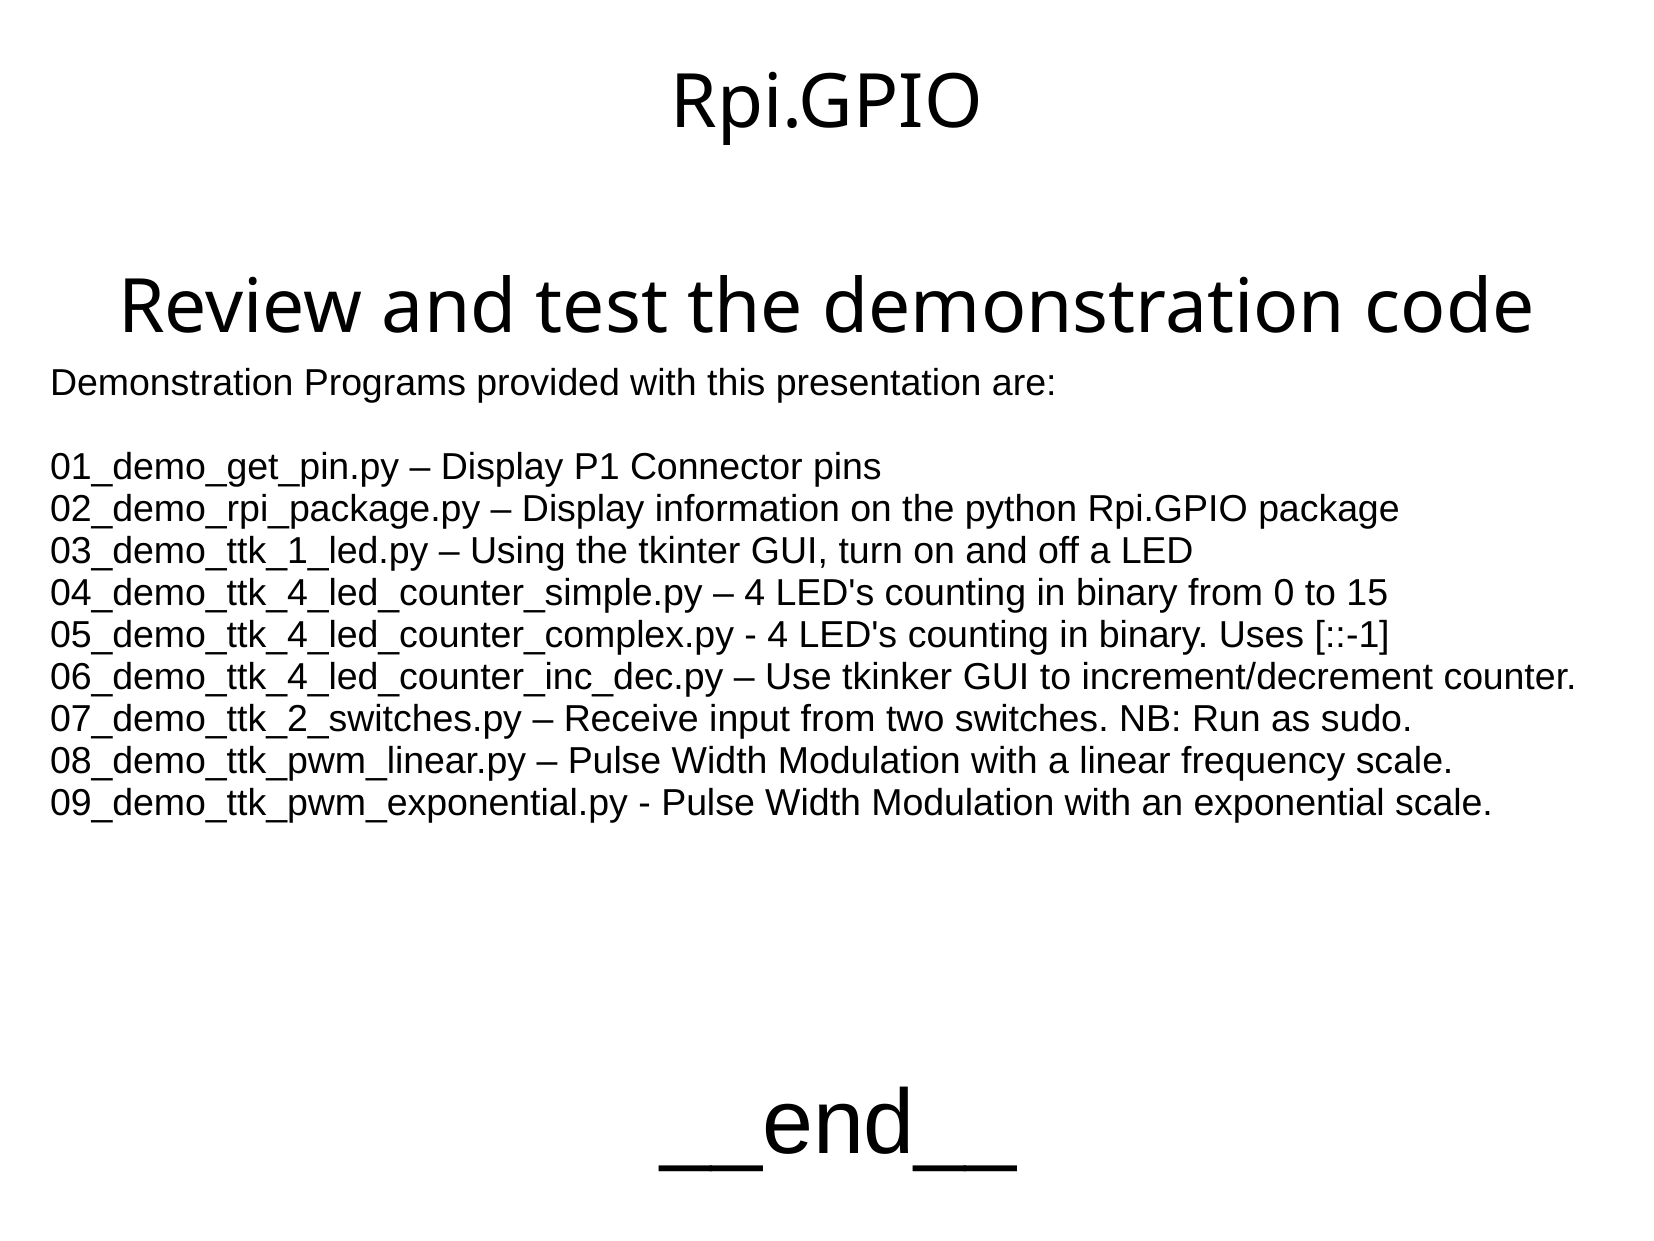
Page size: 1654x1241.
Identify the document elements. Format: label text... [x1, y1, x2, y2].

text_box Demonstration Programs provided with this presentation are: 01_demo_get_pin.py – Display P1 Connector pins 02_demo_rpi_package.py – Display information on the python Rpi.GPIO package 03_demo_ttk_1_led.py – Using the tkinter GUI, turn on and off a LED 04_demo_ttk_4_led_counter_simple.py – 4 LED's counting in binary from 0 to 15 05_demo_ttk_4_led_counter_complex.py - 4 LED's counting in binary. Uses [::-1] 06_demo_ttk_4_led_counter_inc_dec.py – Use tkinker GUI to increment/decrement counter. 07_demo_ttk_2_switches.py – Receive input from two switches. NB: Run as sudo. 08_demo_ttk_pwm_linear.py – Pulse Width Modulation with a linear frequency scale. 09_demo_ttk_pwm_exponential.py - Pulse Width Modulation with an exponential scale. [35, 354, 1630, 867]
title Rpi.GPIO Review and test the demonstration code [82, 35, 1571, 354]
title __end__ [94, 1051, 1583, 1193]
